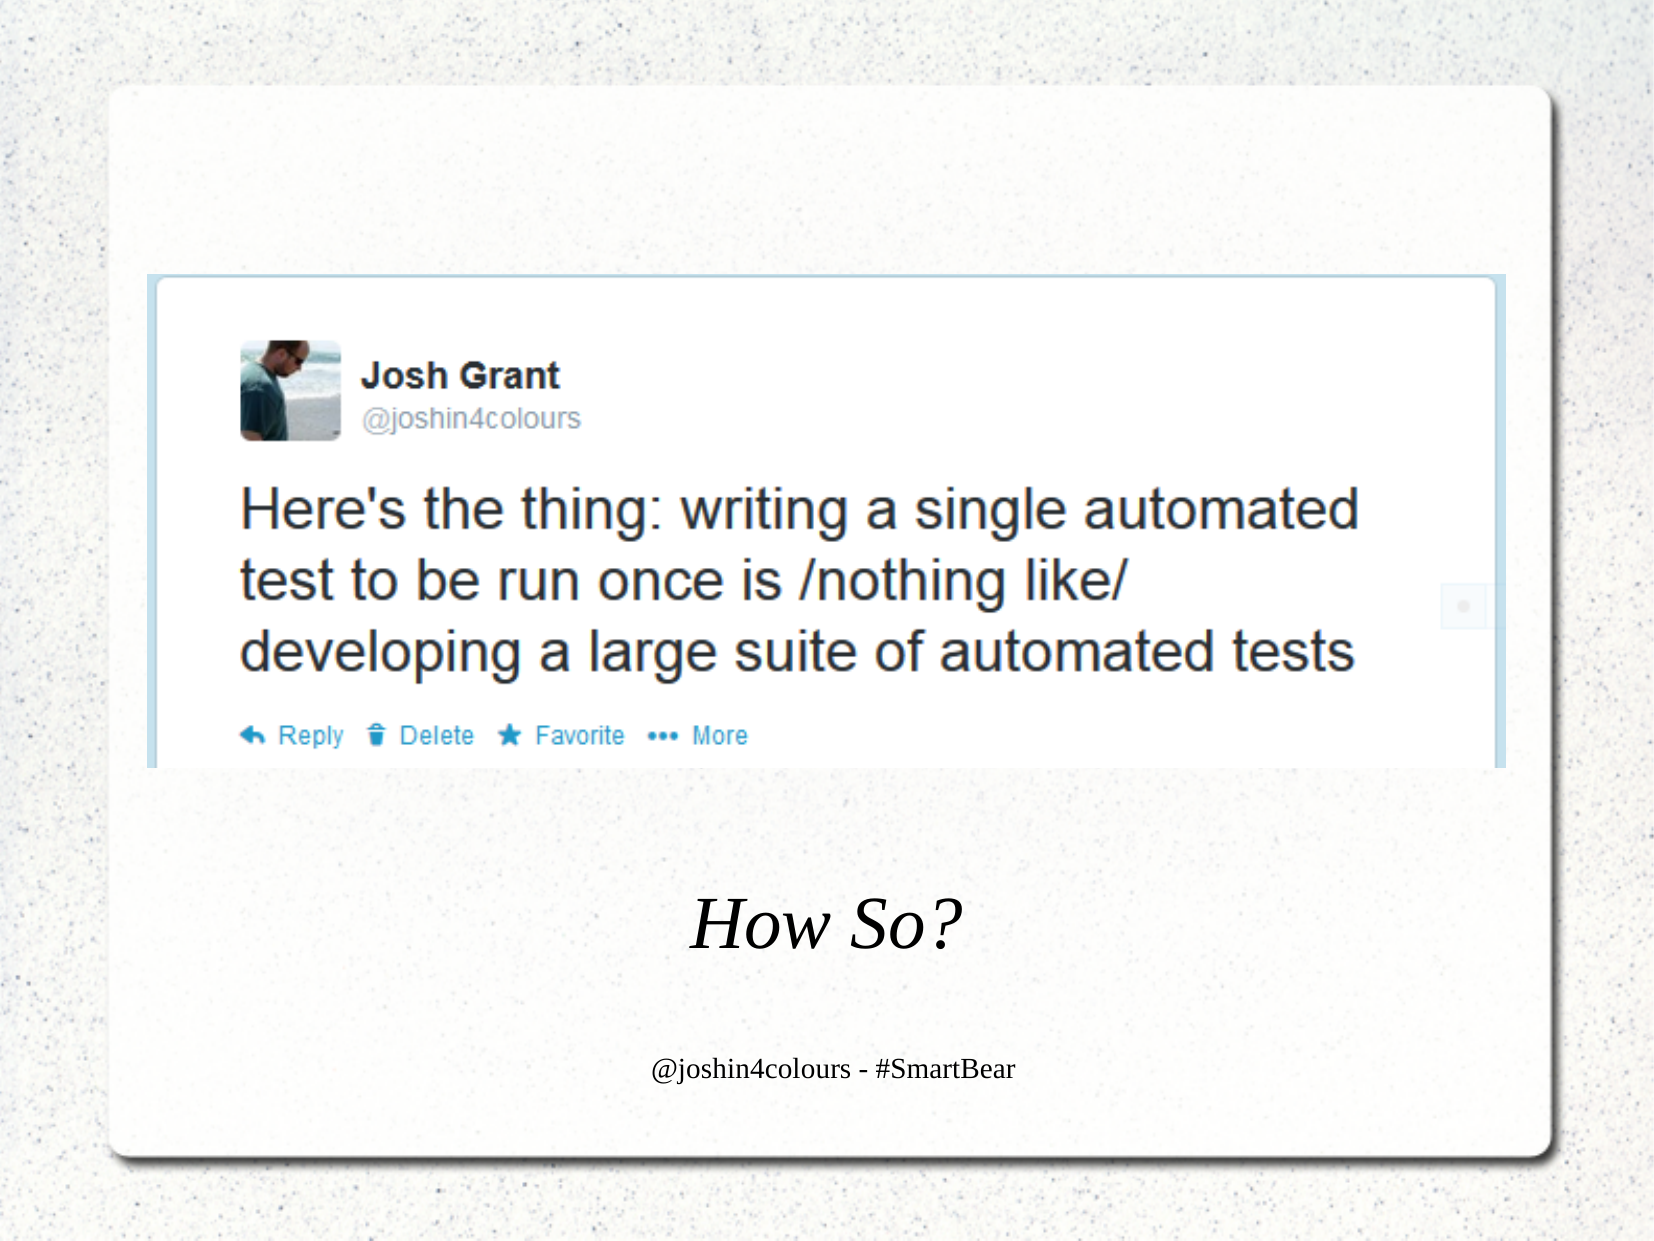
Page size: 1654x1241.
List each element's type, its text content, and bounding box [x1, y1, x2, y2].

picture [0, 0, 1654, 1241]
text_box How So? [675, 874, 979, 972]
